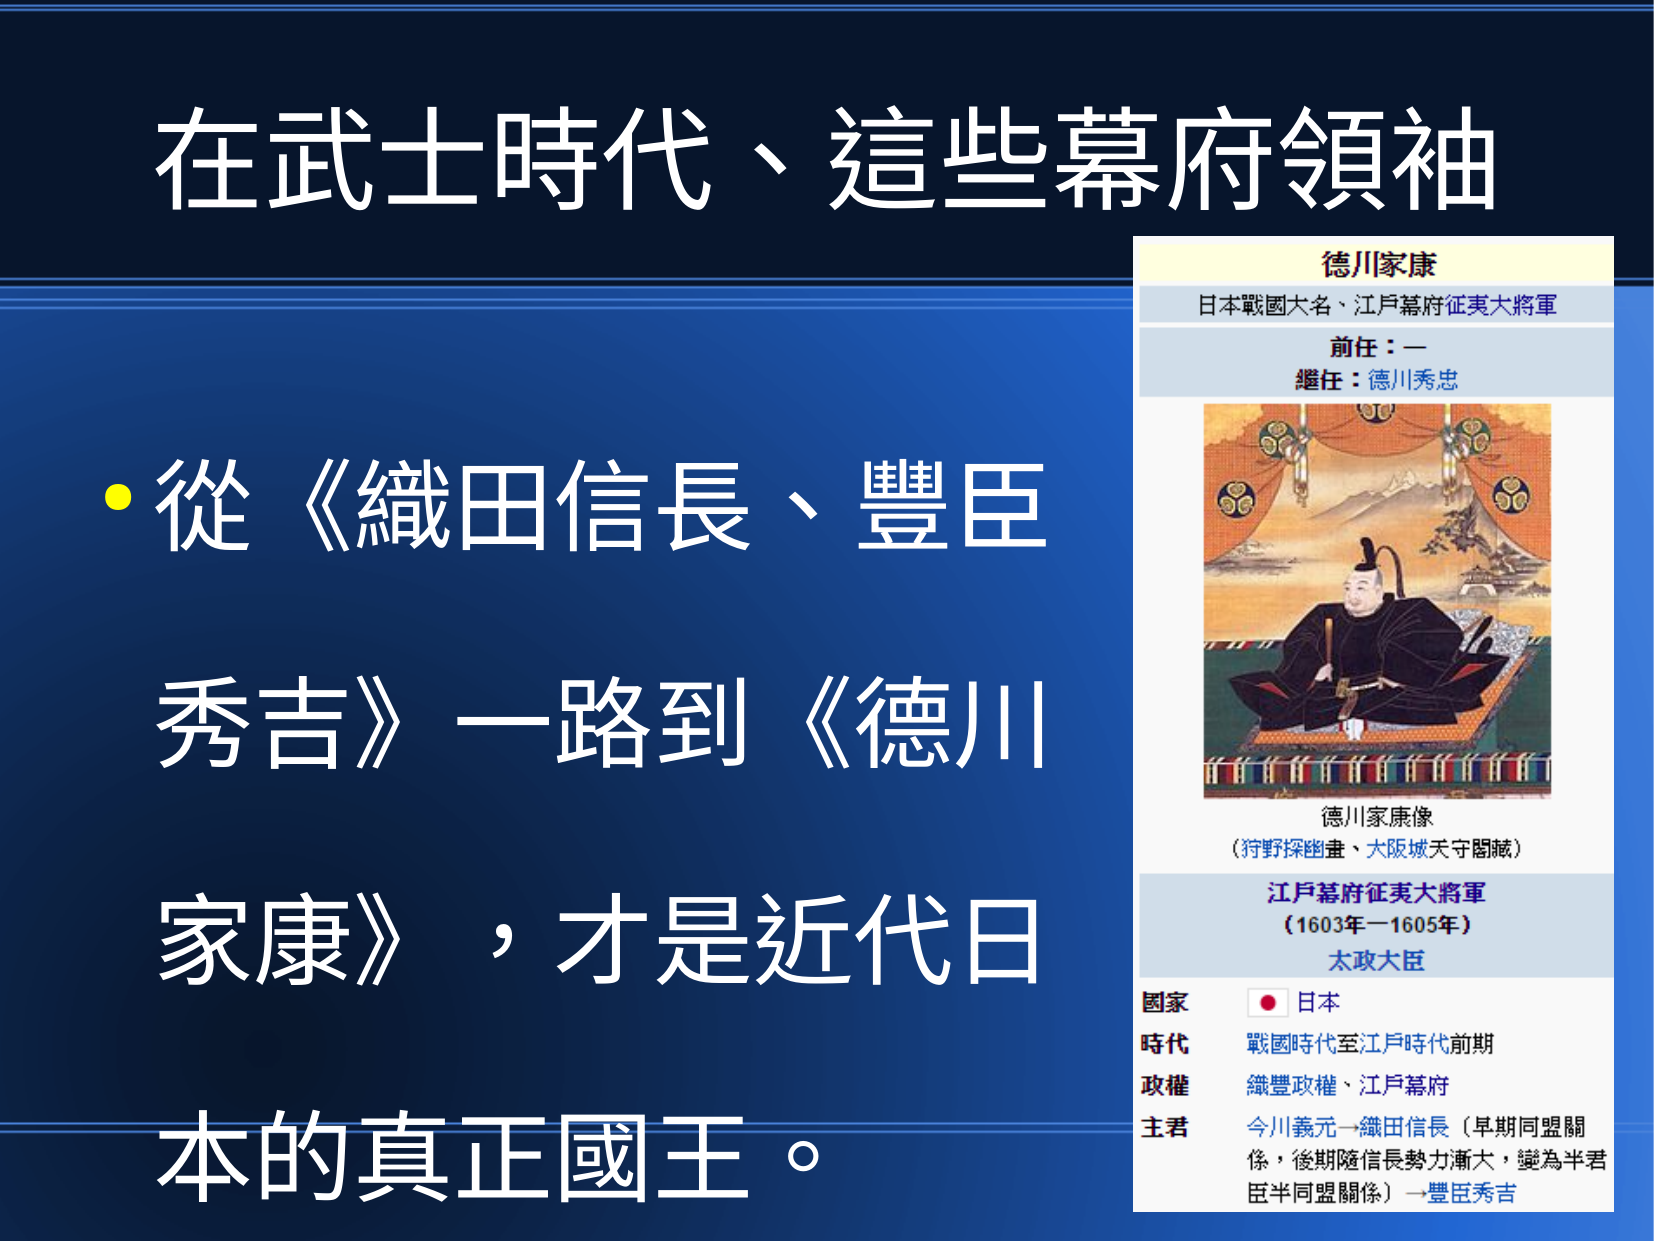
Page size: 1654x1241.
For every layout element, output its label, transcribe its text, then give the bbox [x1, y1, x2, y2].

picture [0, 0, 1654, 1241]
title 在武士時代、這些幕府領袖 [82, 49, 1571, 257]
list 從《織田信長、豐臣秀吉》一路到《德川家康》，才是近代日本的真正國王。 [82, 355, 1075, 1241]
